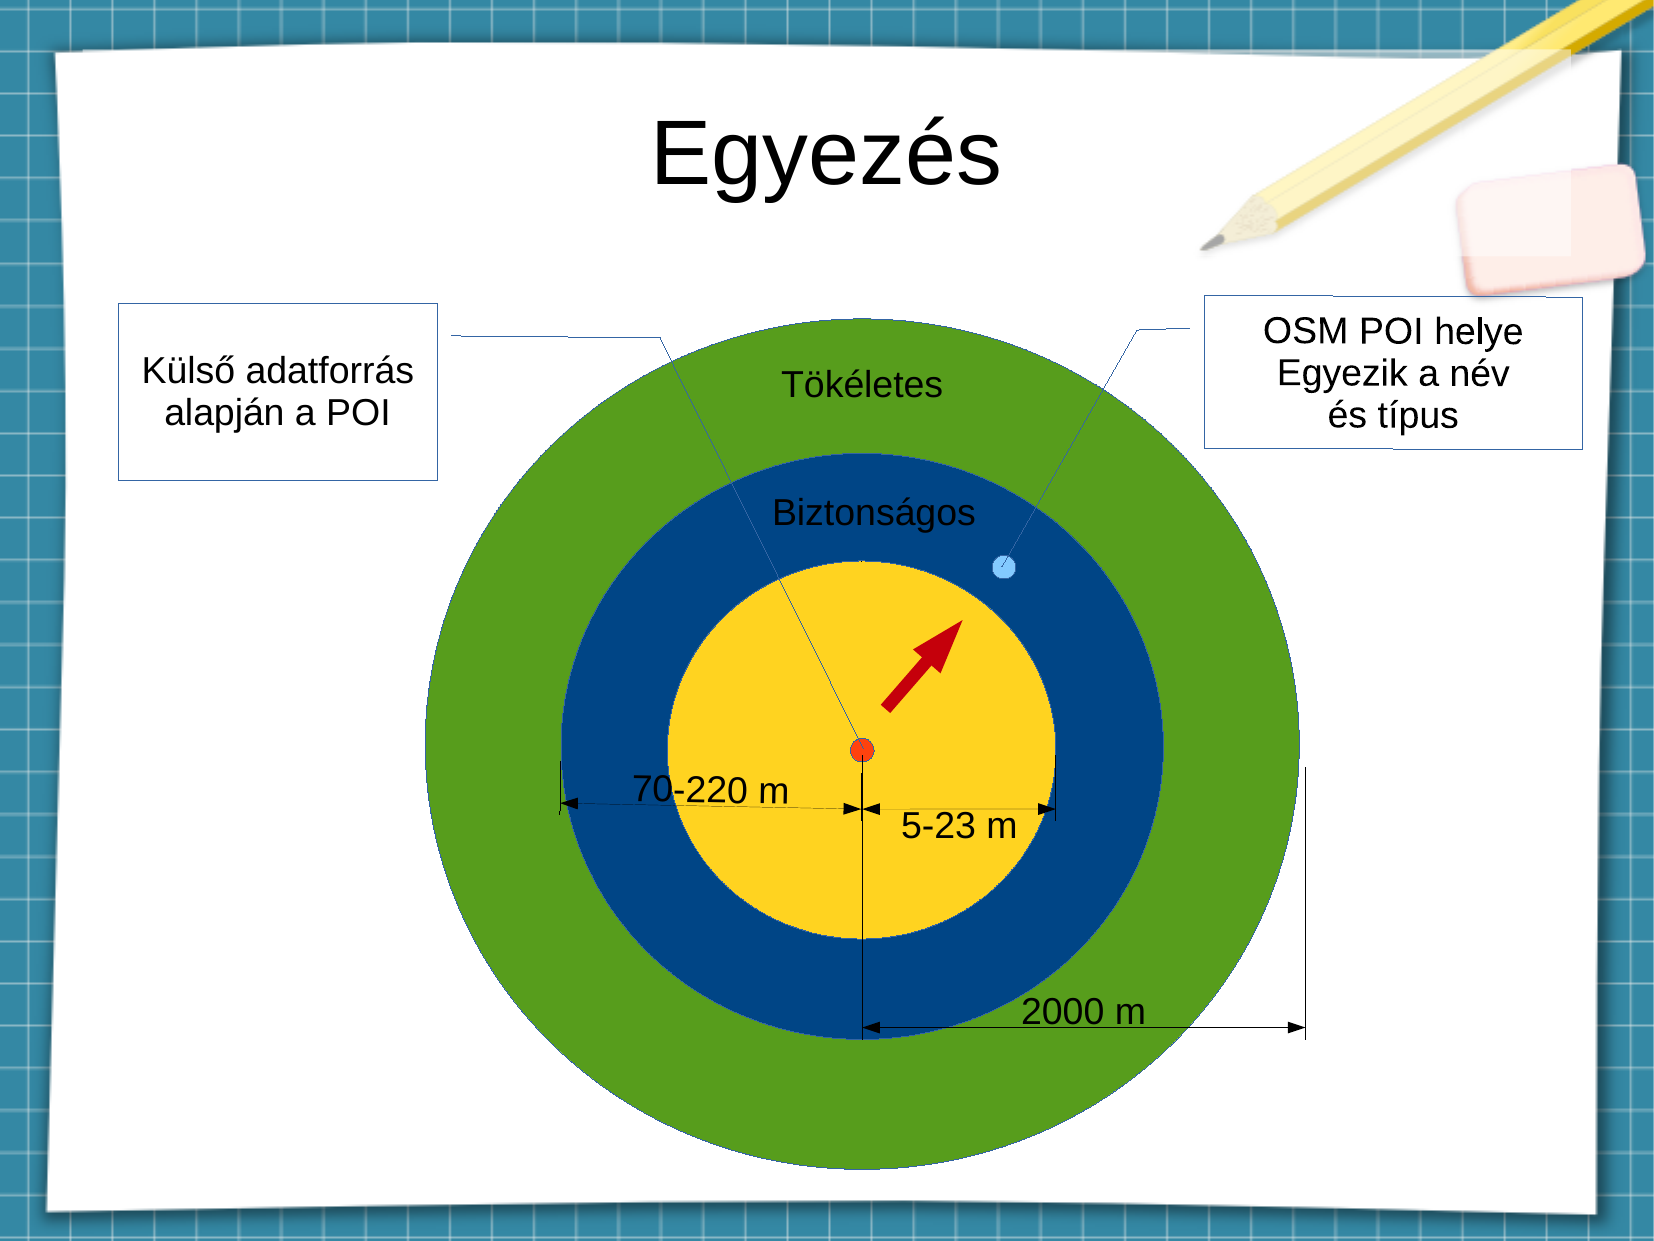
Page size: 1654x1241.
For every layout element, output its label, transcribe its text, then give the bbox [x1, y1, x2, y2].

text_box Tökéletes [755, 356, 969, 414]
title Egyezés [82, 49, 1571, 257]
text_box Biztonságos [755, 484, 993, 544]
text_box OSM POI helye Egyezik a név és típus [1204, 295, 1583, 450]
picture [0, 0, 1654, 1241]
text_box Külső adatforrás alapján a POI [119, 303, 437, 480]
text_box [425, 318, 1300, 1170]
